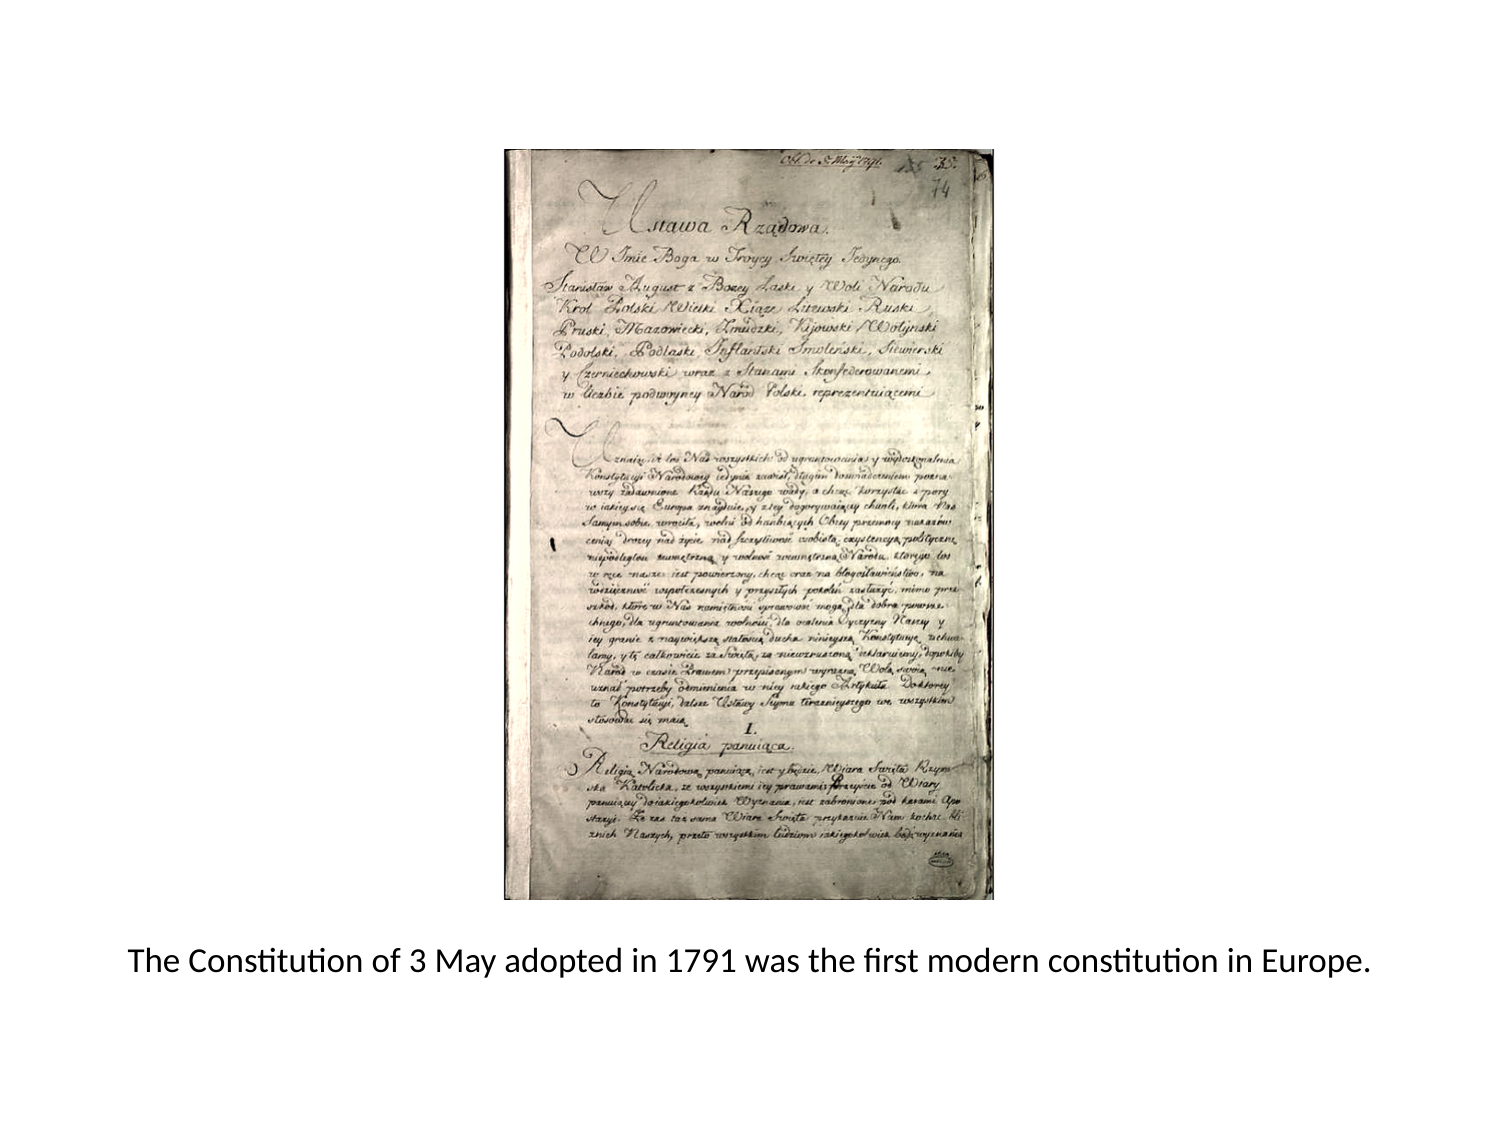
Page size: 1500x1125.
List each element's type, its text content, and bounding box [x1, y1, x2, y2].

picture [503, 149, 997, 900]
text_box The Constitution of 3 May adopted in 1791 was the first modern constitution in Europe. [112, 930, 1388, 987]
